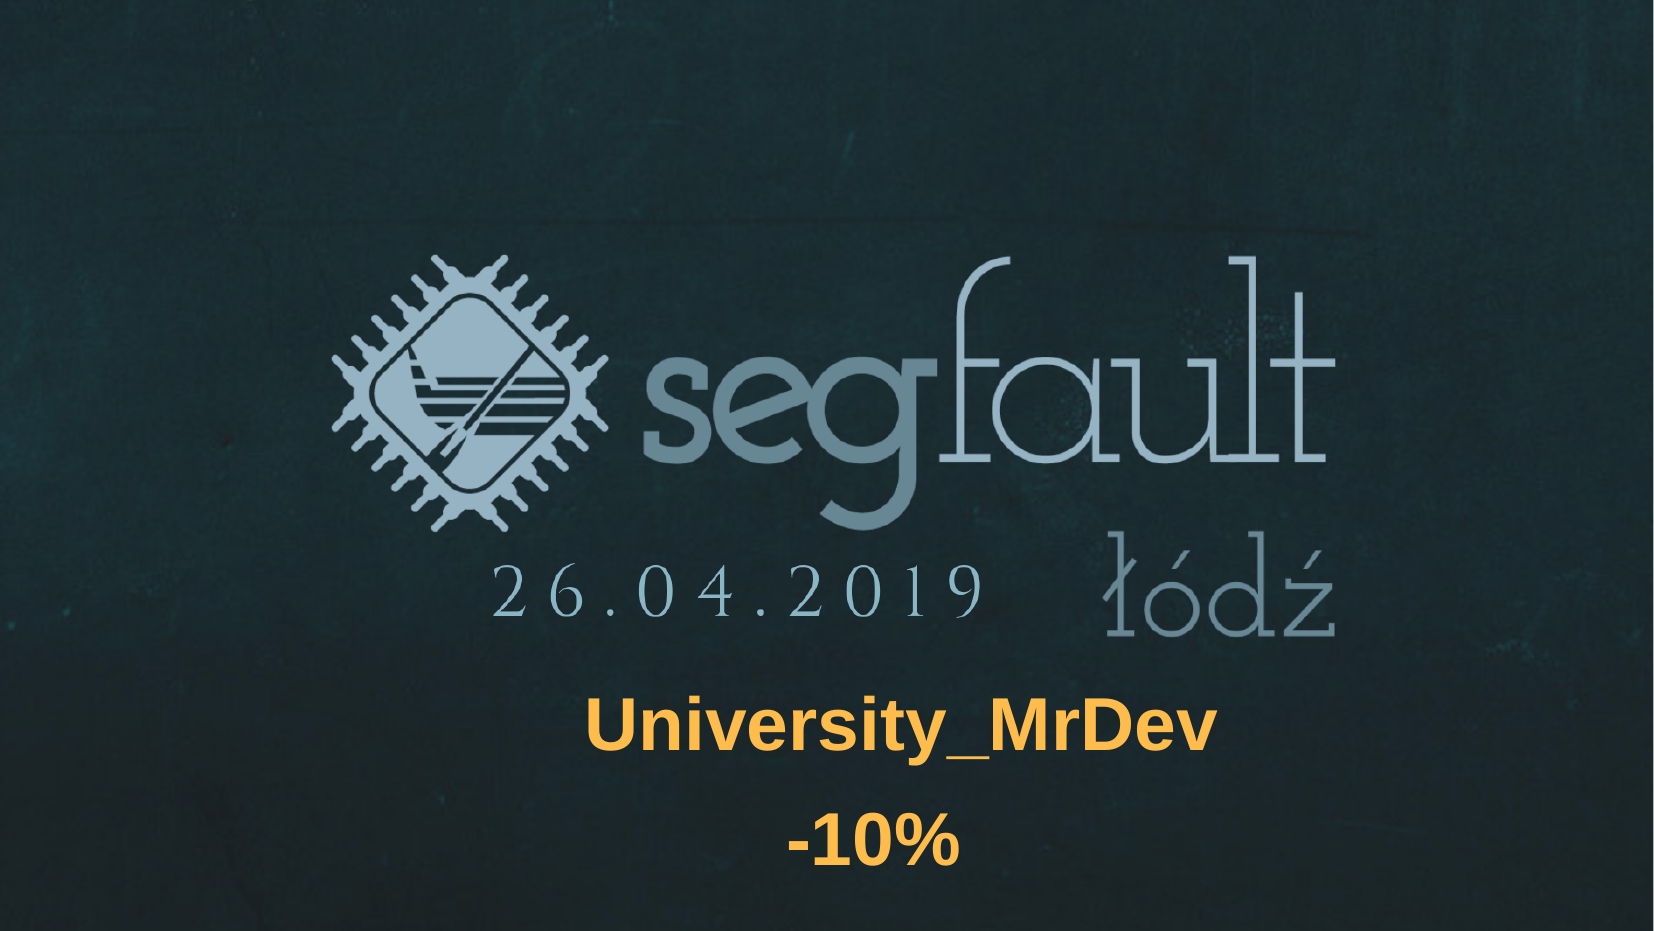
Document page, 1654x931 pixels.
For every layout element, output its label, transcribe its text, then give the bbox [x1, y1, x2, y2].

picture [0, 0, 1654, 931]
text_box University_MrDev [569, 675, 1234, 774]
text_box -10% [771, 790, 977, 890]
